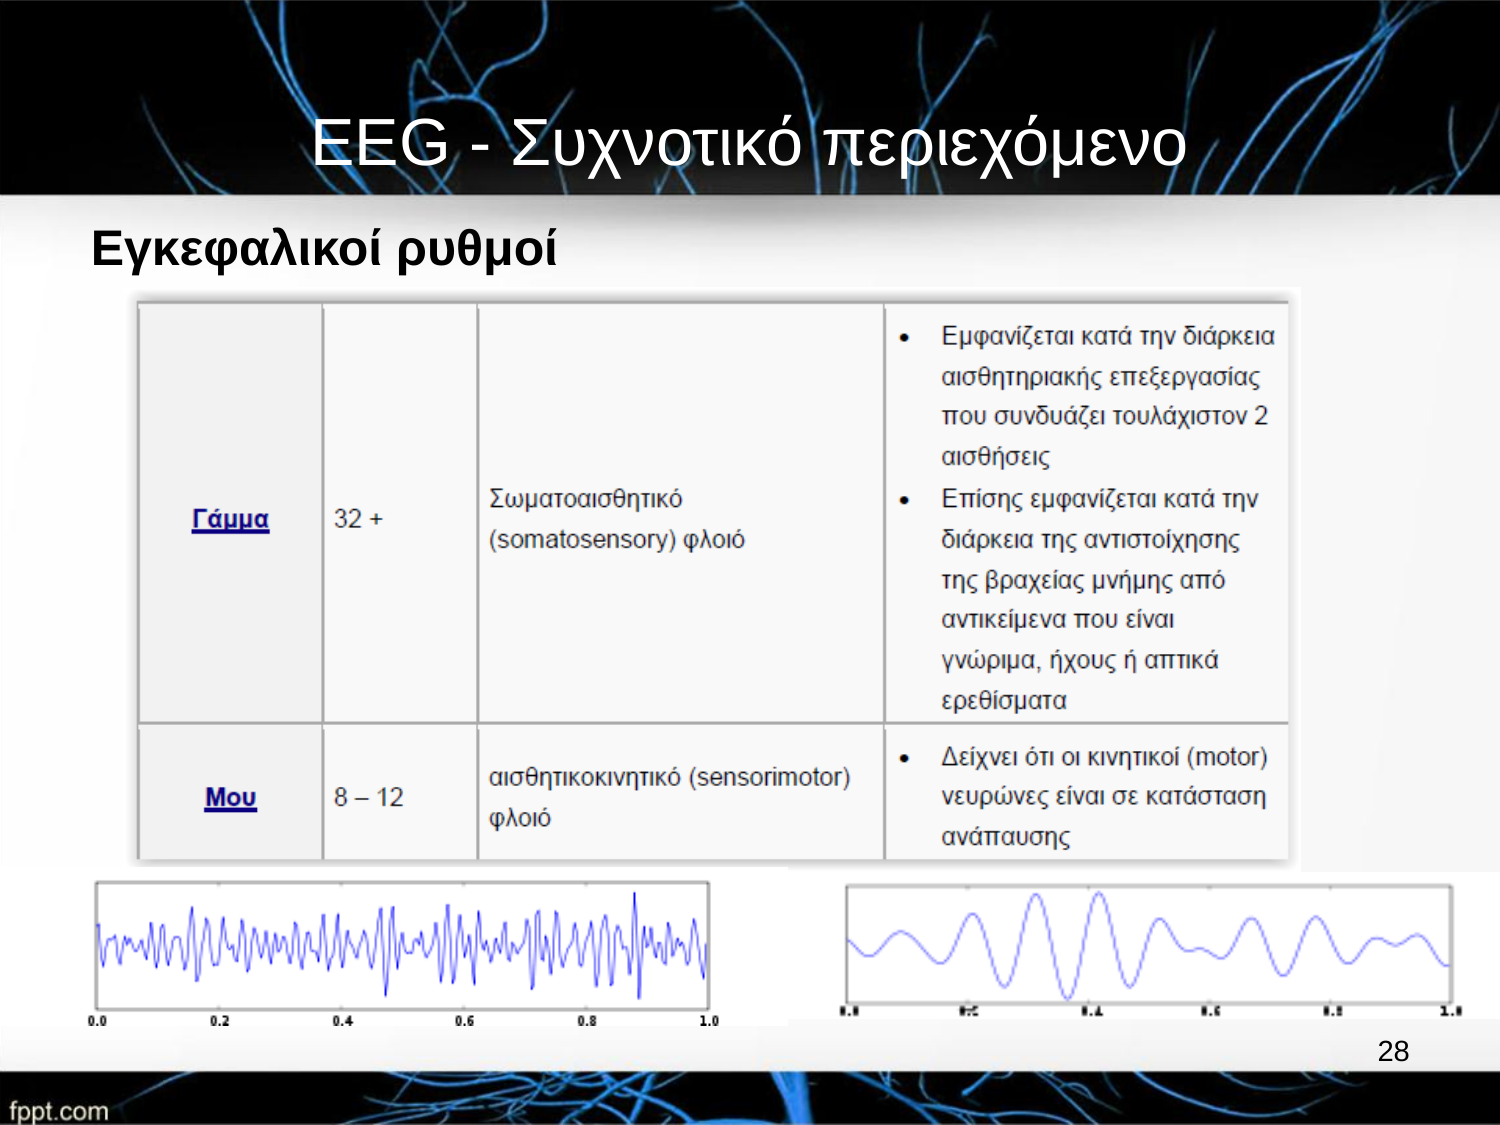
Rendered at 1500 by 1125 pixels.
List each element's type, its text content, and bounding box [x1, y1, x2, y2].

picture [0, 0, 1500, 1125]
title EEG - Συχνοτικό περιεχόμενο [75, 45, 1425, 208]
list Εγκεφαλικοί ρυθμοί [75, 208, 1426, 872]
